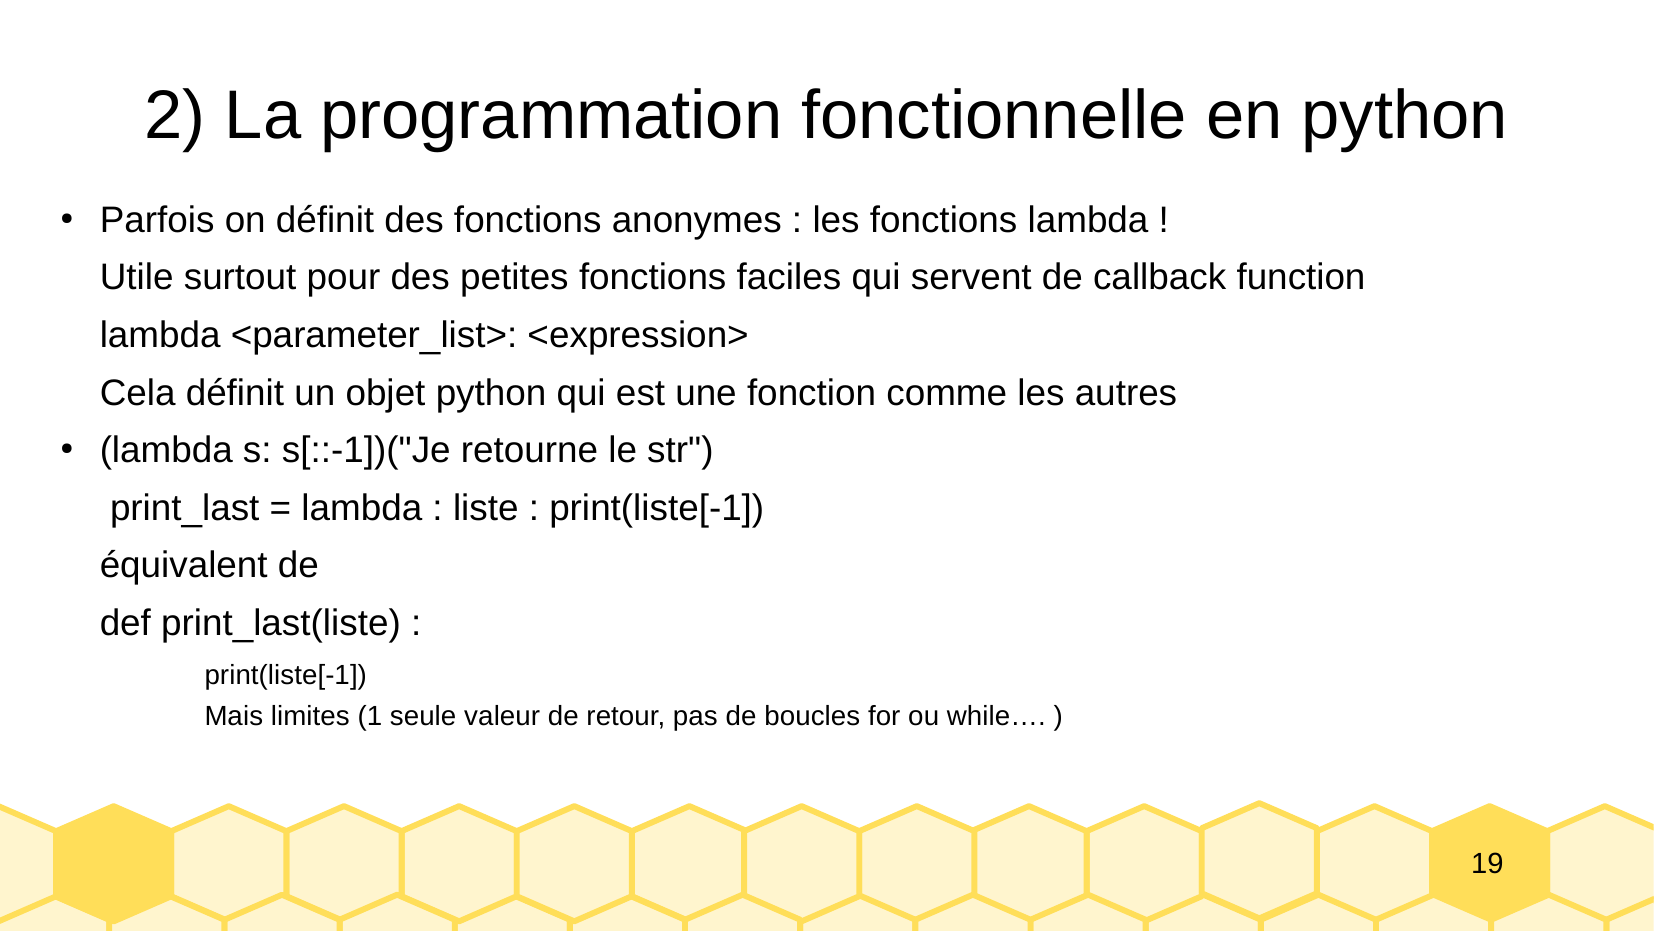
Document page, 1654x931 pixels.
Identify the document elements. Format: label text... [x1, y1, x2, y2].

list Parfois on définit des fonctions anonymes : les fonctions lambda ! Utile surtout pour des petites fonctions faciles qui servent de callback function lambda <parameter_list>: <expression> Cela définit un objet python qui est une fonction comme les autres (lambda s: s[::-1])("Je retourne le str") print_last = lambda : liste : print(liste[-1]) équivalent de def print_last(liste) : print(liste[-1]) Mais limites (1 seule valeur de retour, pas de boucles for ou while…. ) [47, 198, 1625, 739]
title 2) La programmation fonctionnelle en python [82, 37, 1571, 193]
